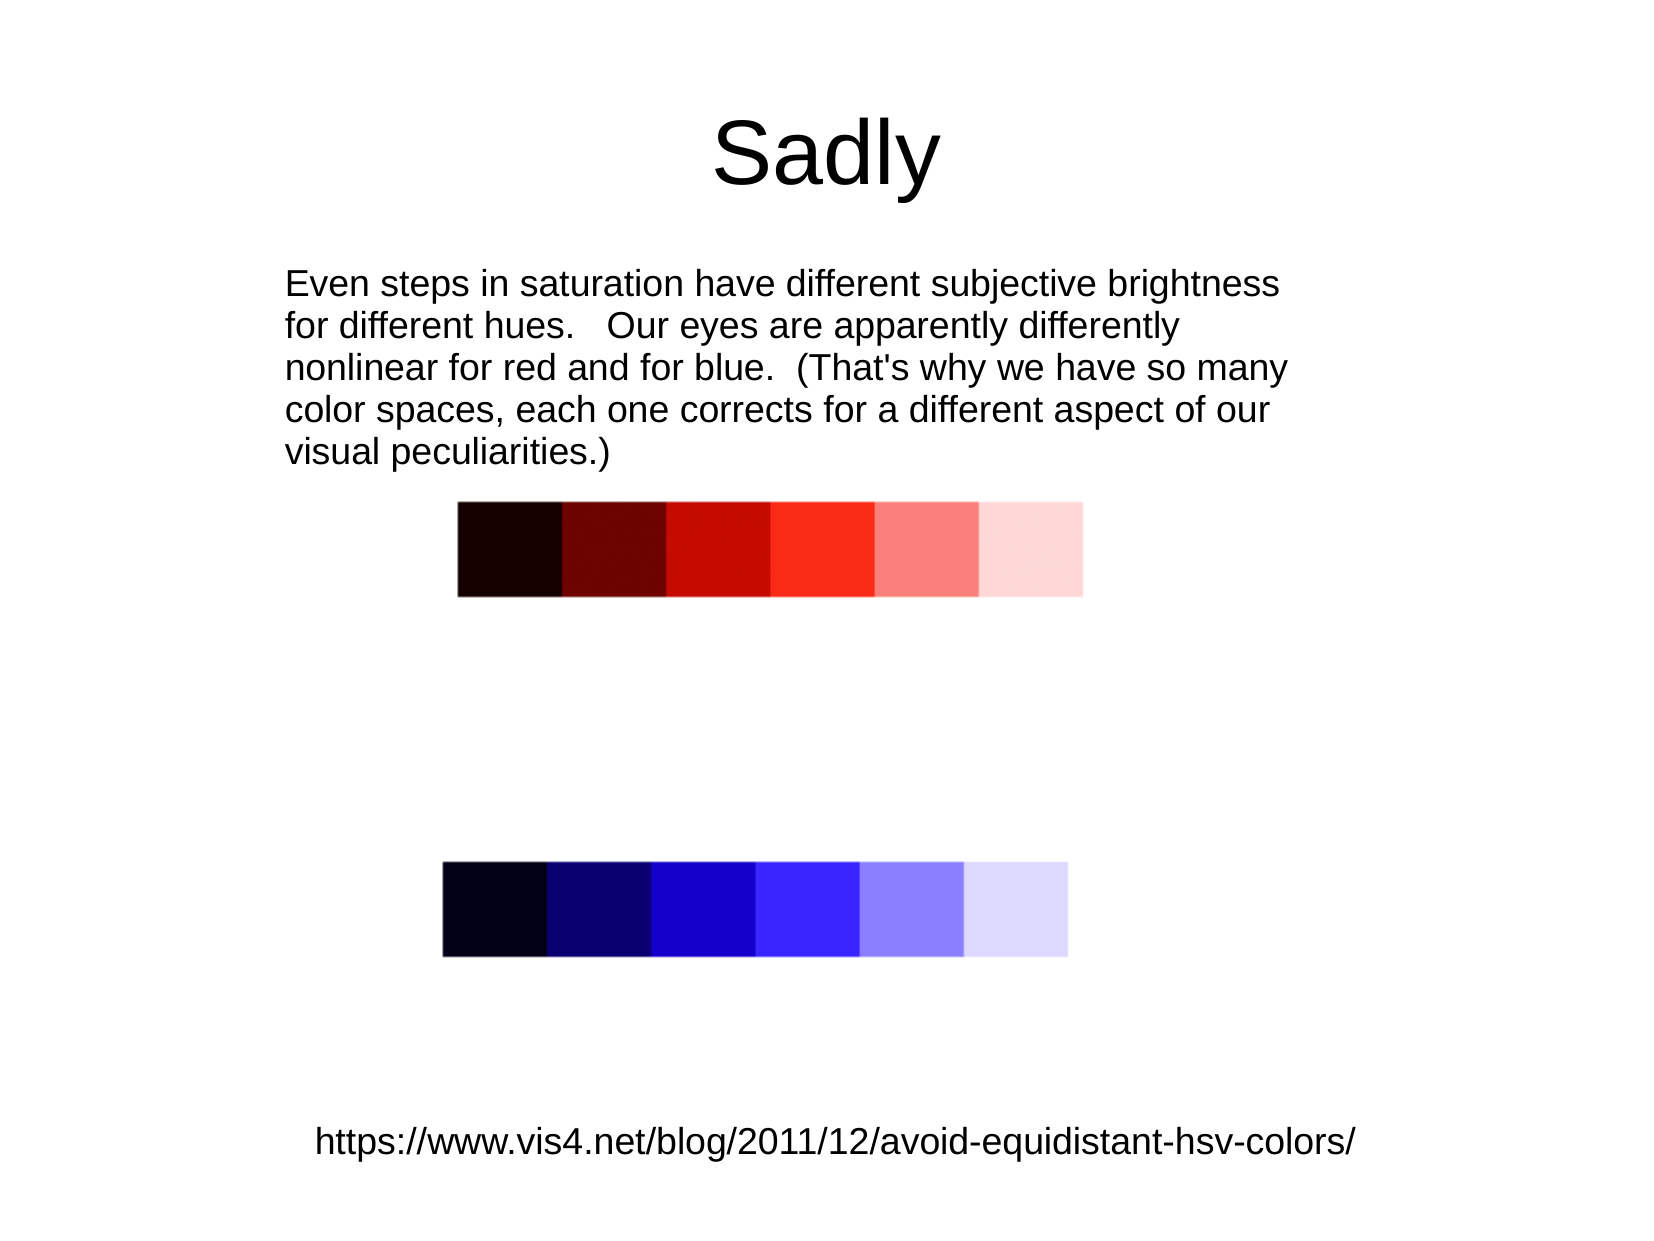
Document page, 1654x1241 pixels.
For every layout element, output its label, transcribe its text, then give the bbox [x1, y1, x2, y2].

text_box https://www.vis4.net/blog/2011/12/avoid-equidistant-hsv-colors/ [300, 1113, 1379, 1171]
picture [450, 494, 1094, 606]
picture [435, 854, 1079, 968]
title Sadly [82, 49, 1571, 257]
text_box Even steps in saturation have different subjective brightness for different hues. Our eyes are apparently differently nonlinear for red and for blue. (That's why we have so many color spaces, each one corrects for a different aspect of our visual peculiarities.) [270, 255, 1349, 481]
